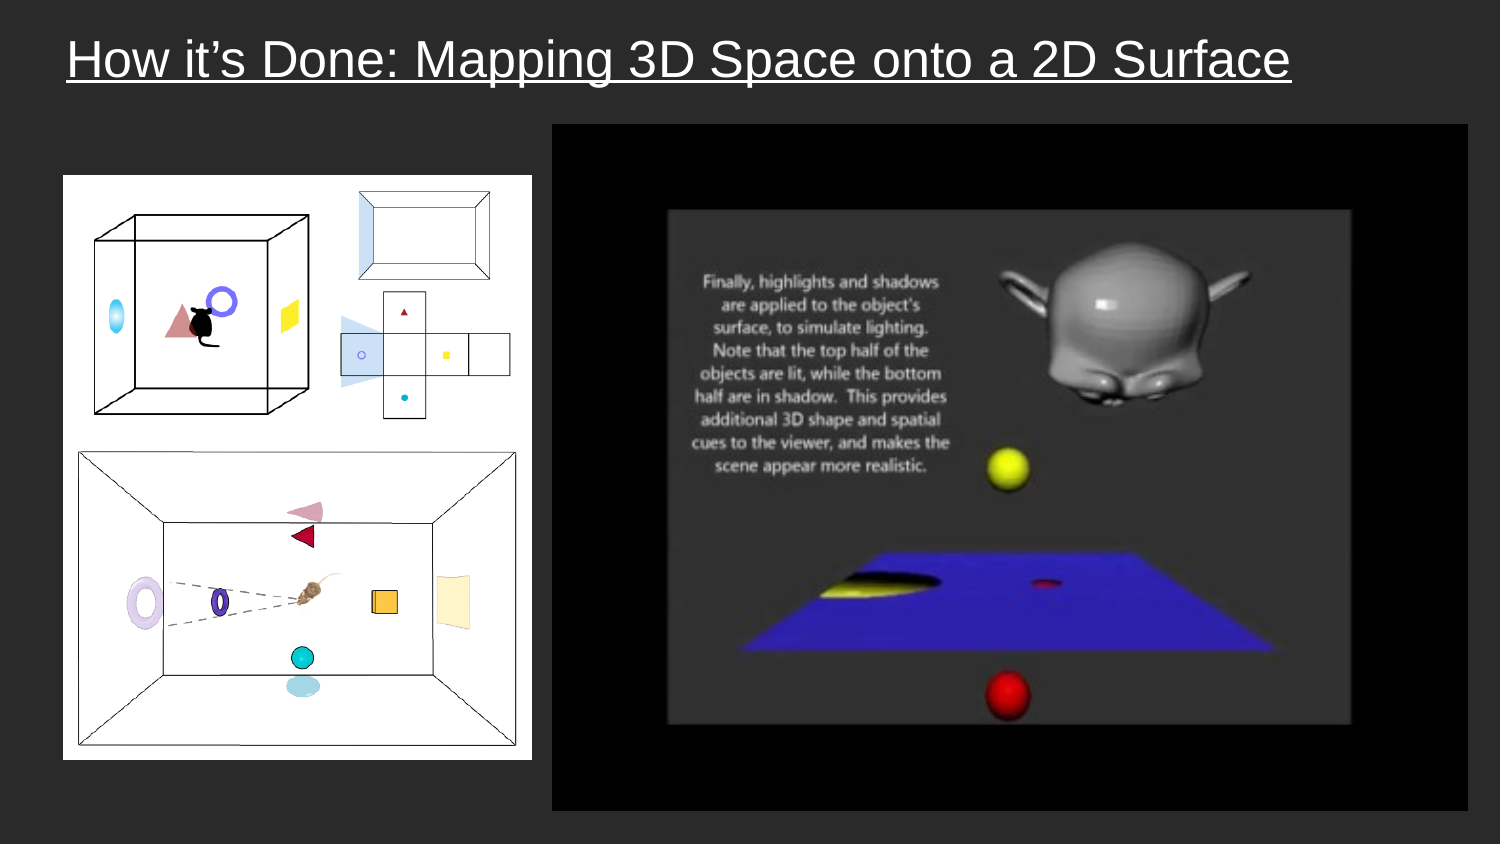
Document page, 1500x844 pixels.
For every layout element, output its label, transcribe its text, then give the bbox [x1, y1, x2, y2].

picture [63, 175, 532, 760]
title How it’s Done: Mapping 3D Space onto a 2D Surface [51, 10, 1449, 105]
picture [552, 124, 1468, 811]
